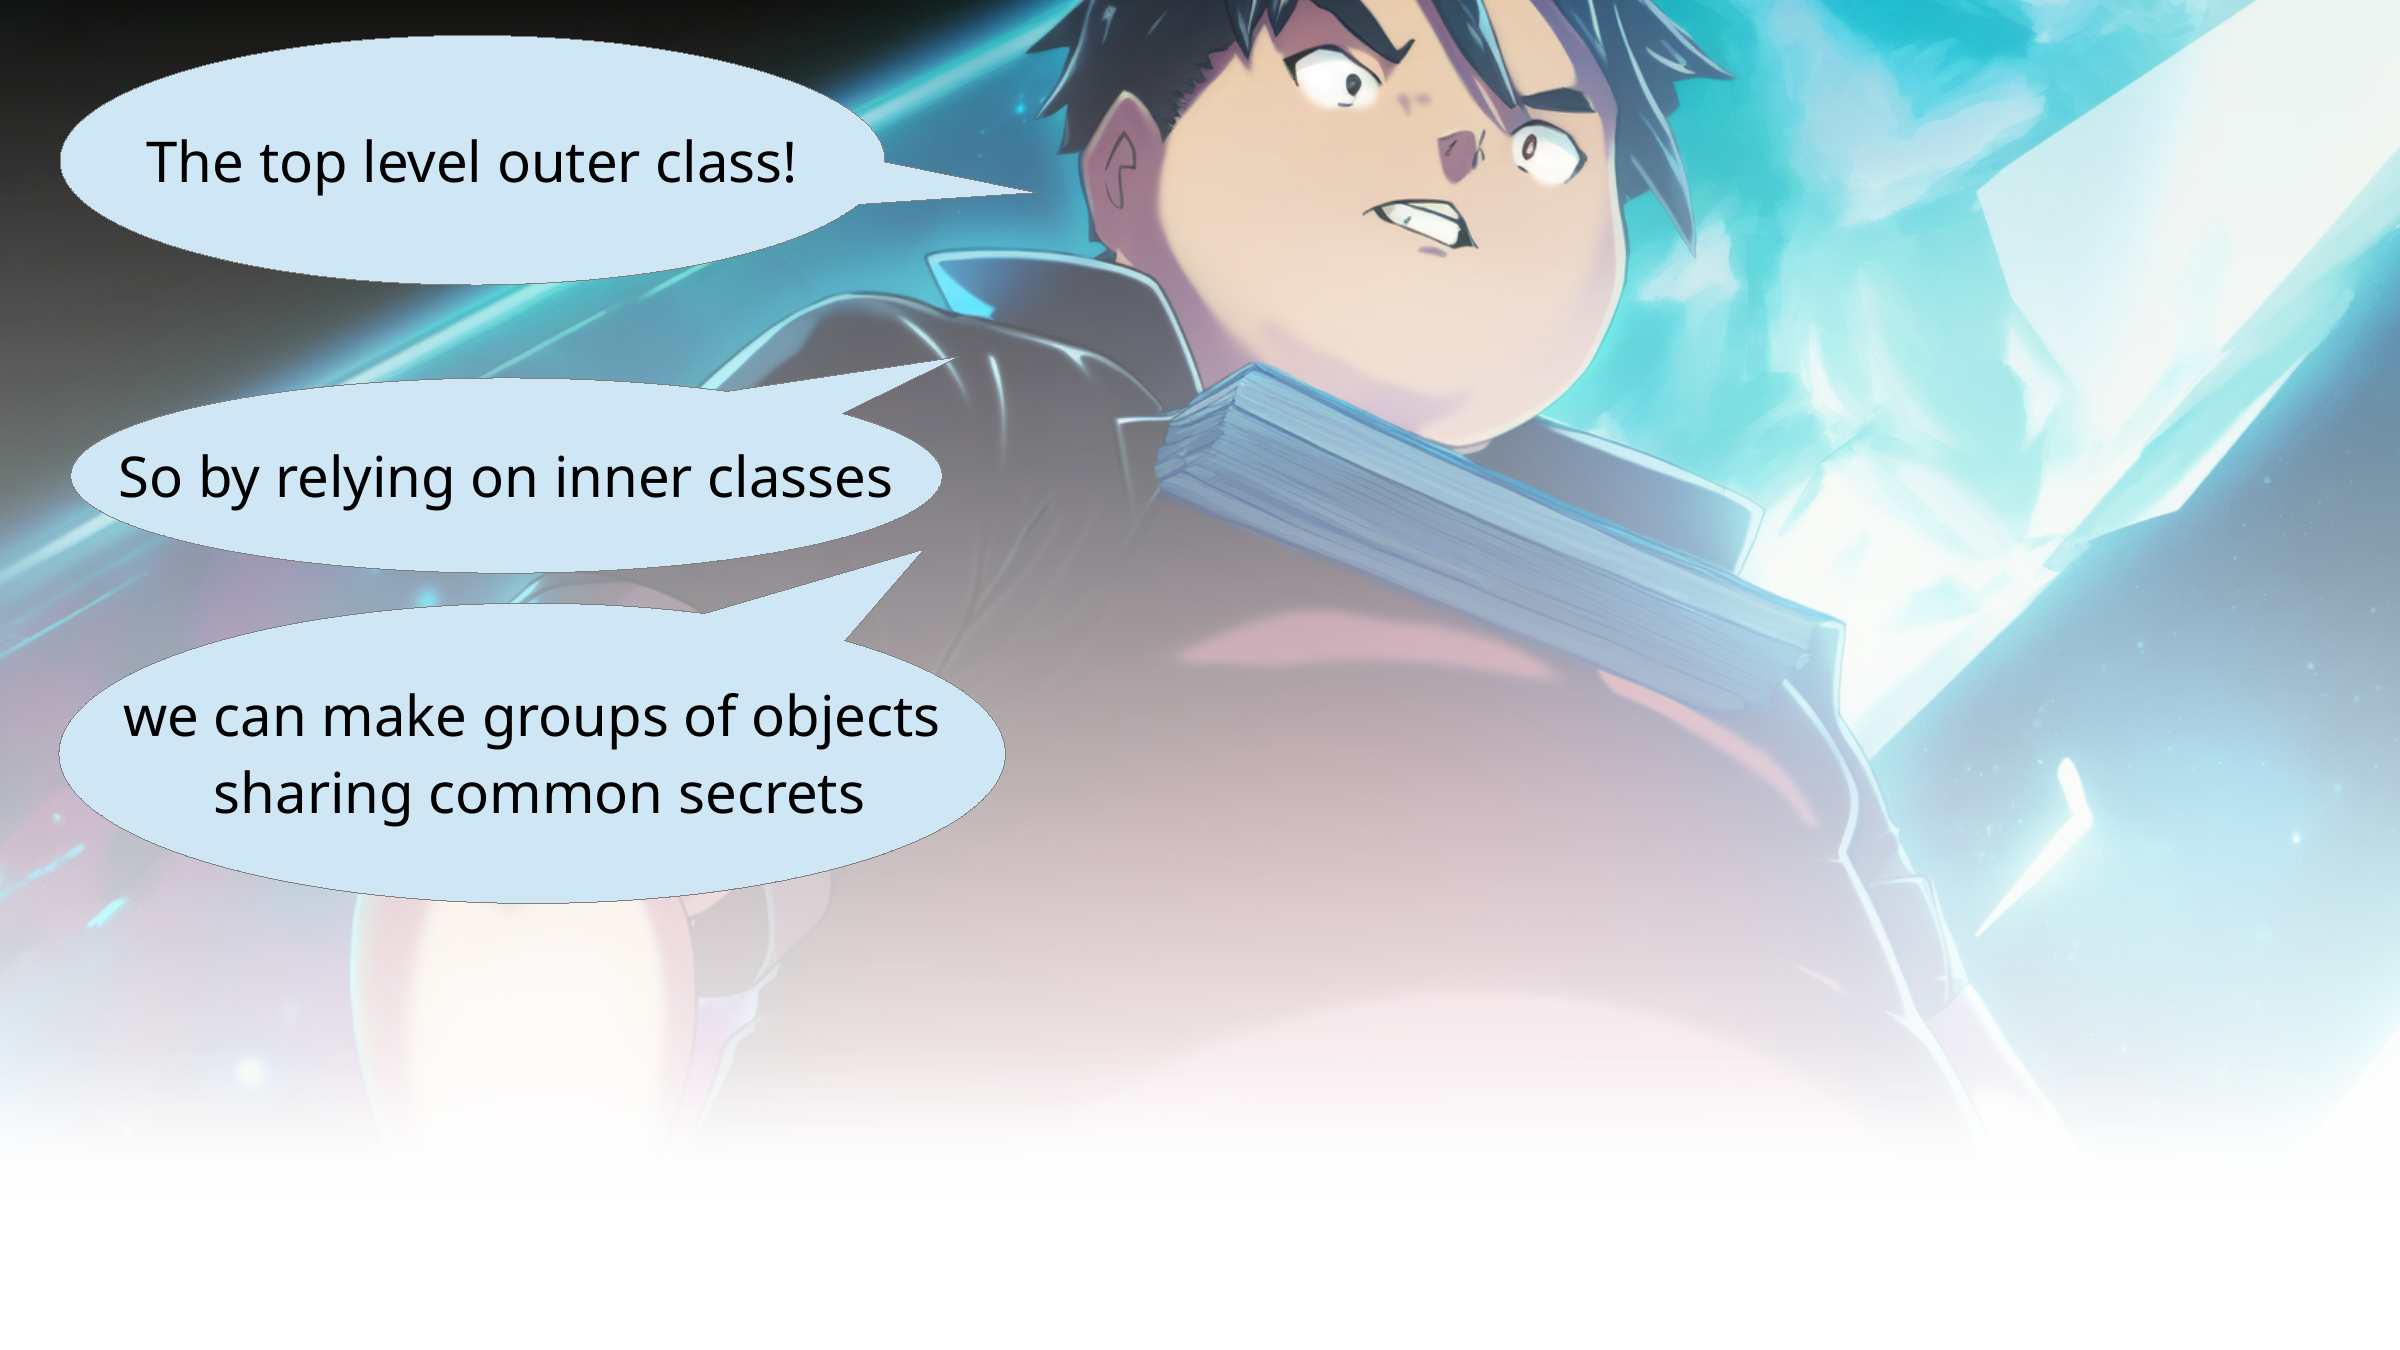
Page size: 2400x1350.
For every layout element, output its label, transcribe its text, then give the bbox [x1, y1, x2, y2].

text_box we can make groups of objects sharing common secrets [58, 549, 1006, 904]
text_box So by relying on inner classes [70, 356, 959, 574]
text_box [0, 0, 2400, 1350]
text_box The top level outer class! [60, 35, 1037, 286]
